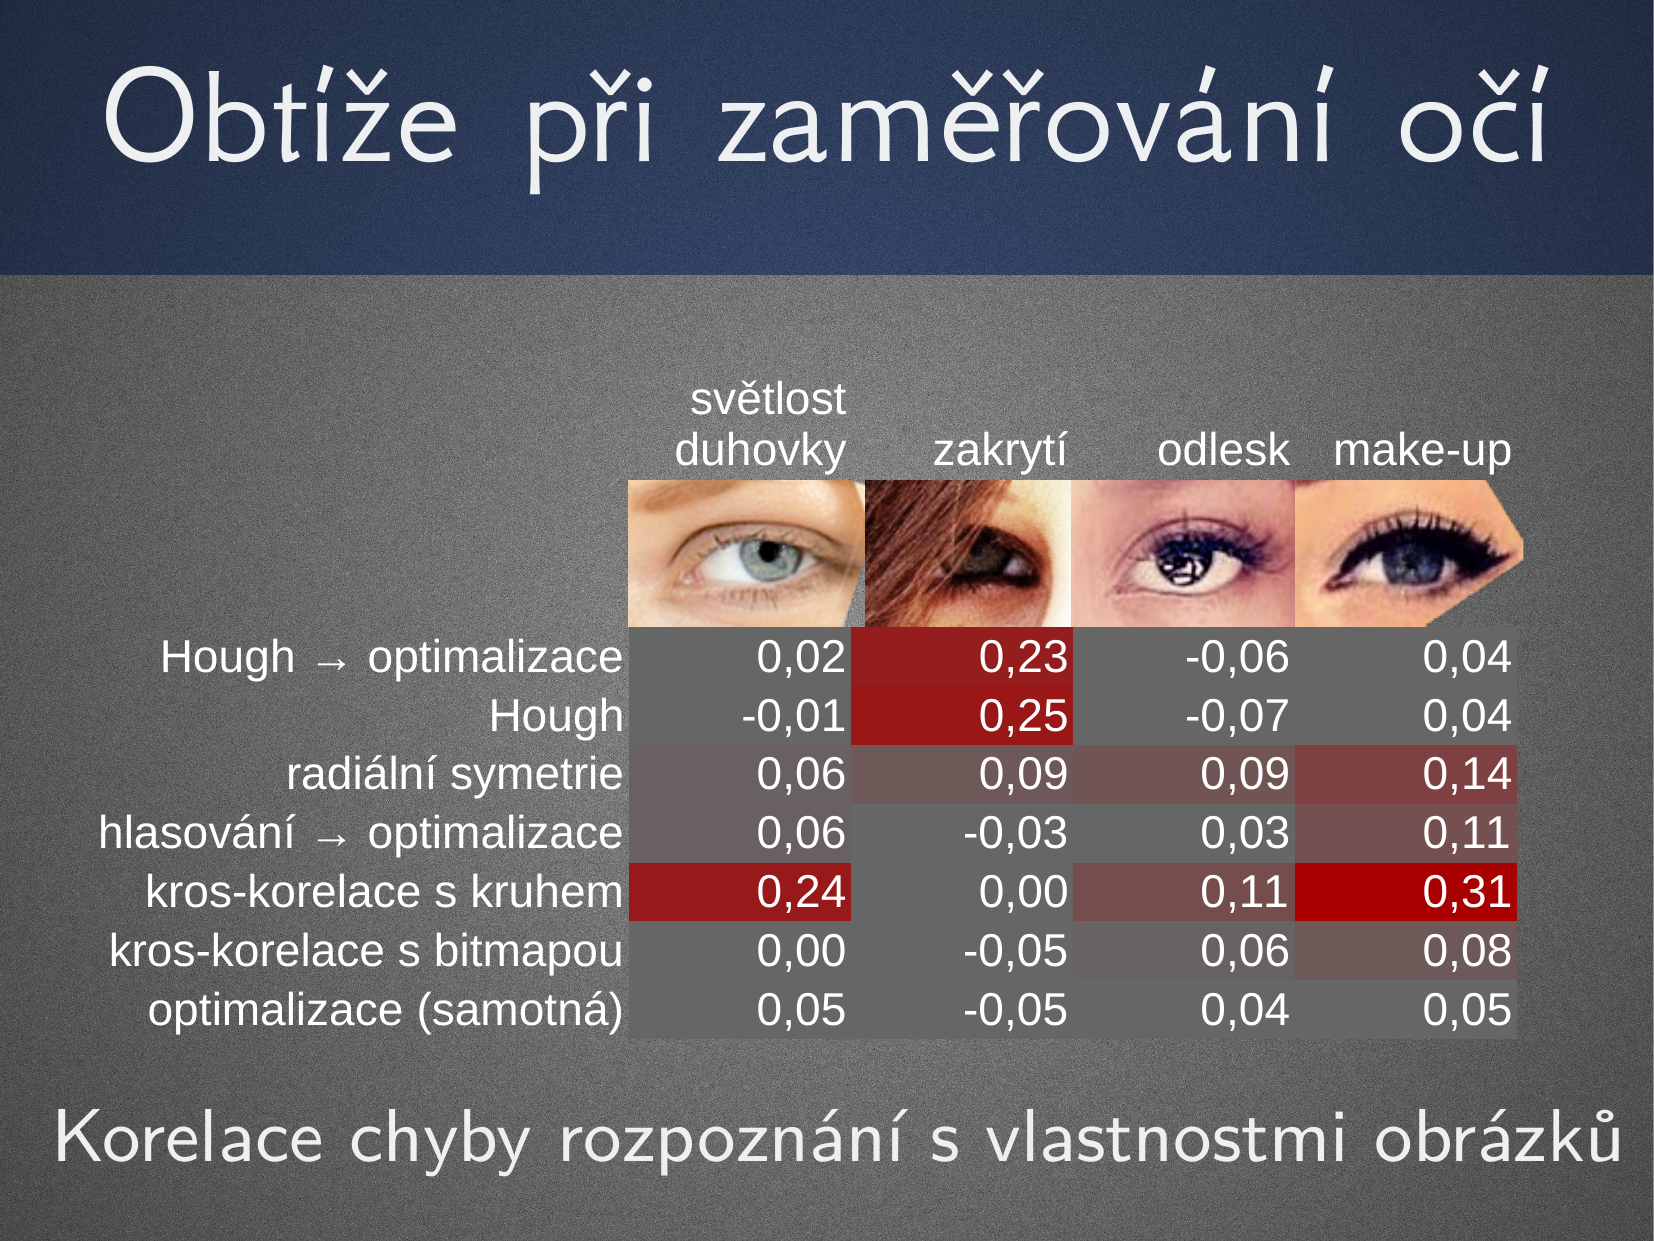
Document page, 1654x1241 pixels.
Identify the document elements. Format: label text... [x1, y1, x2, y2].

title Obtíže při zaměřování očí [88, 29, 1565, 237]
picture [0, 0, 1654, 1241]
list Korelace chyby rozpoznání s vlastnostmi obrázků [0, 1074, 1630, 1241]
